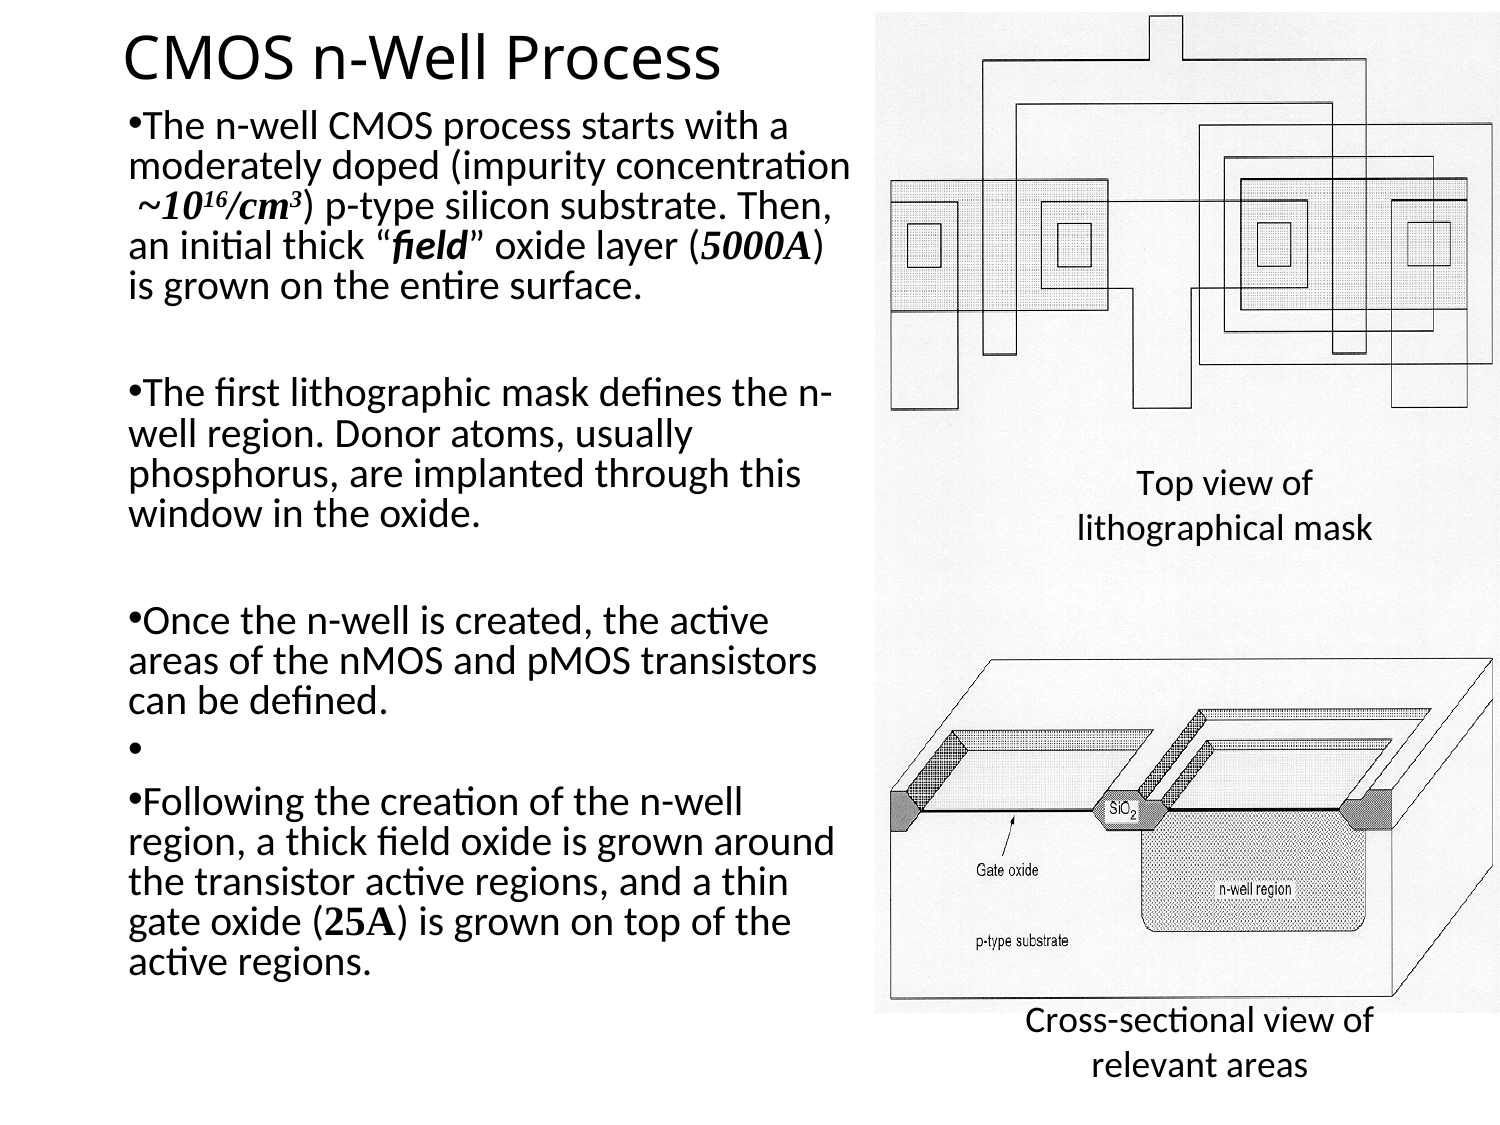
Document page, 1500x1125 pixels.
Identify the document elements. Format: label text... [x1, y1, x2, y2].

text_box Cross-sectional view of relevant areas [999, 987, 1401, 1093]
picture [875, 12, 1500, 1013]
title CMOS n-Well Process [0, 12, 863, 88]
list The n-well CMOS process starts with a moderately doped (impurity concentration ~1016/cm3) p-type silicon substrate. Then, an initial thick “field” oxide layer (5000A) is grown on the entire surface. The first lithographic mask defines the n-well region. Donor atoms, usually phosphorus, are implanted through this window in the oxide. Once the n-well is created, the active areas of the nMOS and pMOS transistors can be defined. Following the creation of the n-well region, a thick field oxide is grown around the transistor active regions, and a thin gate oxide (25A) is grown on top of the active regions. [37, 99, 876, 1088]
text_box Top view of lithographical mask [1024, 449, 1426, 556]
